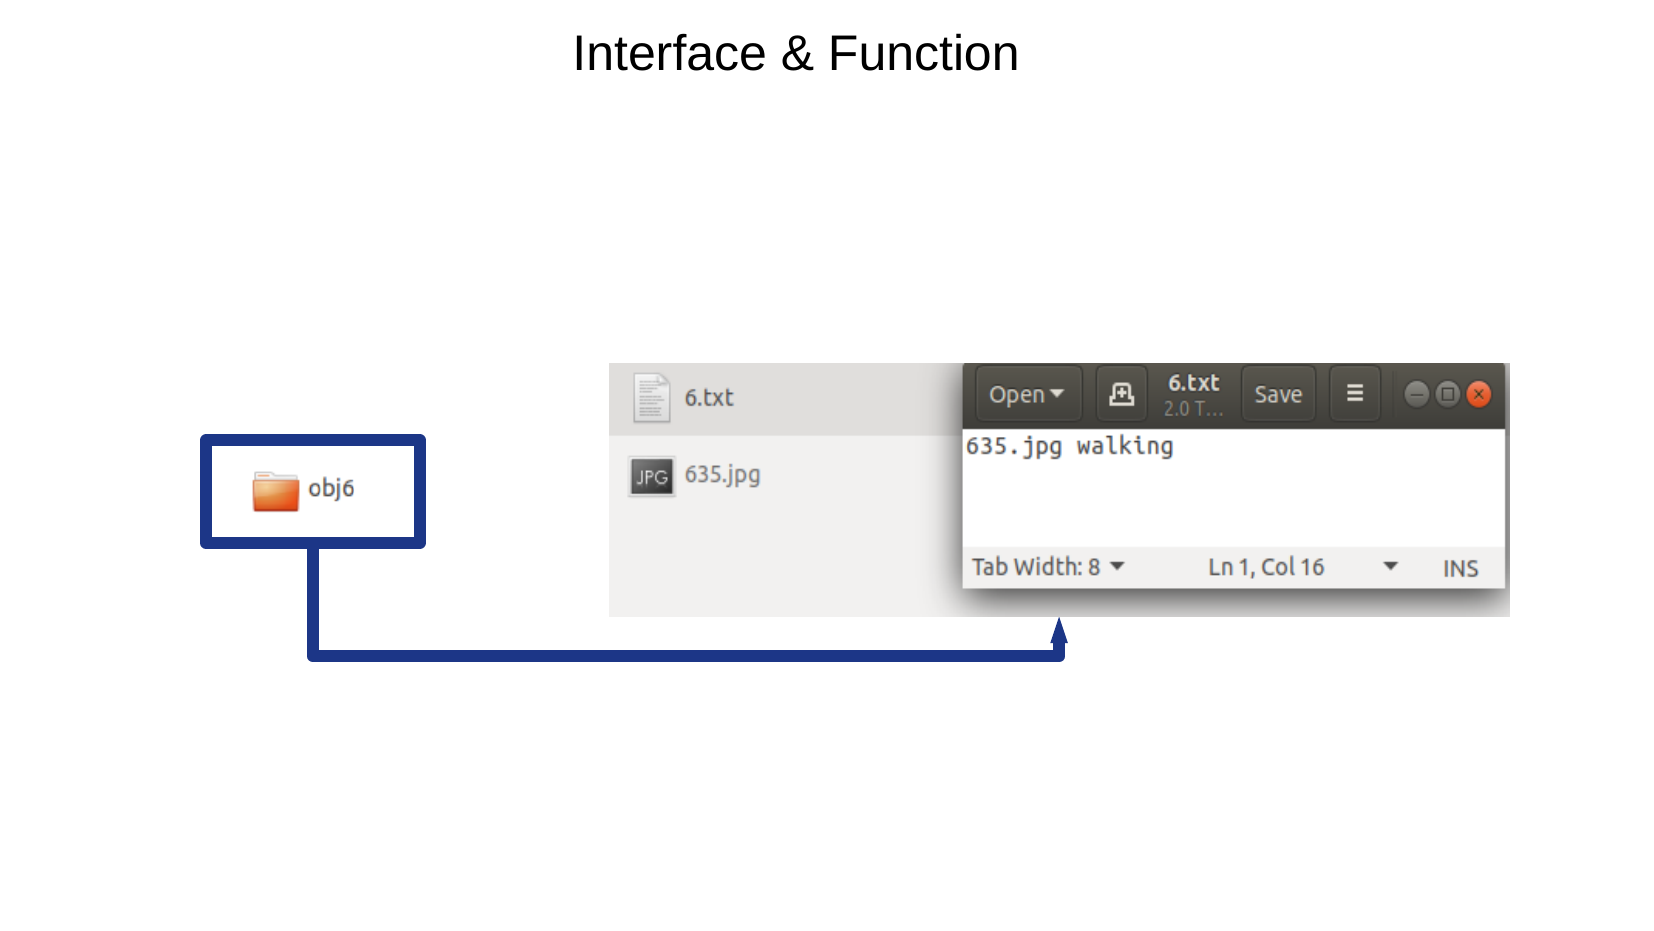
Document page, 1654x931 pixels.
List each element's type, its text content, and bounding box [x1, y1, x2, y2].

title [82, 37, 1571, 193]
text_box Interface & Function [557, 17, 1041, 94]
picture [235, 449, 414, 537]
picture [426, 363, 1510, 617]
